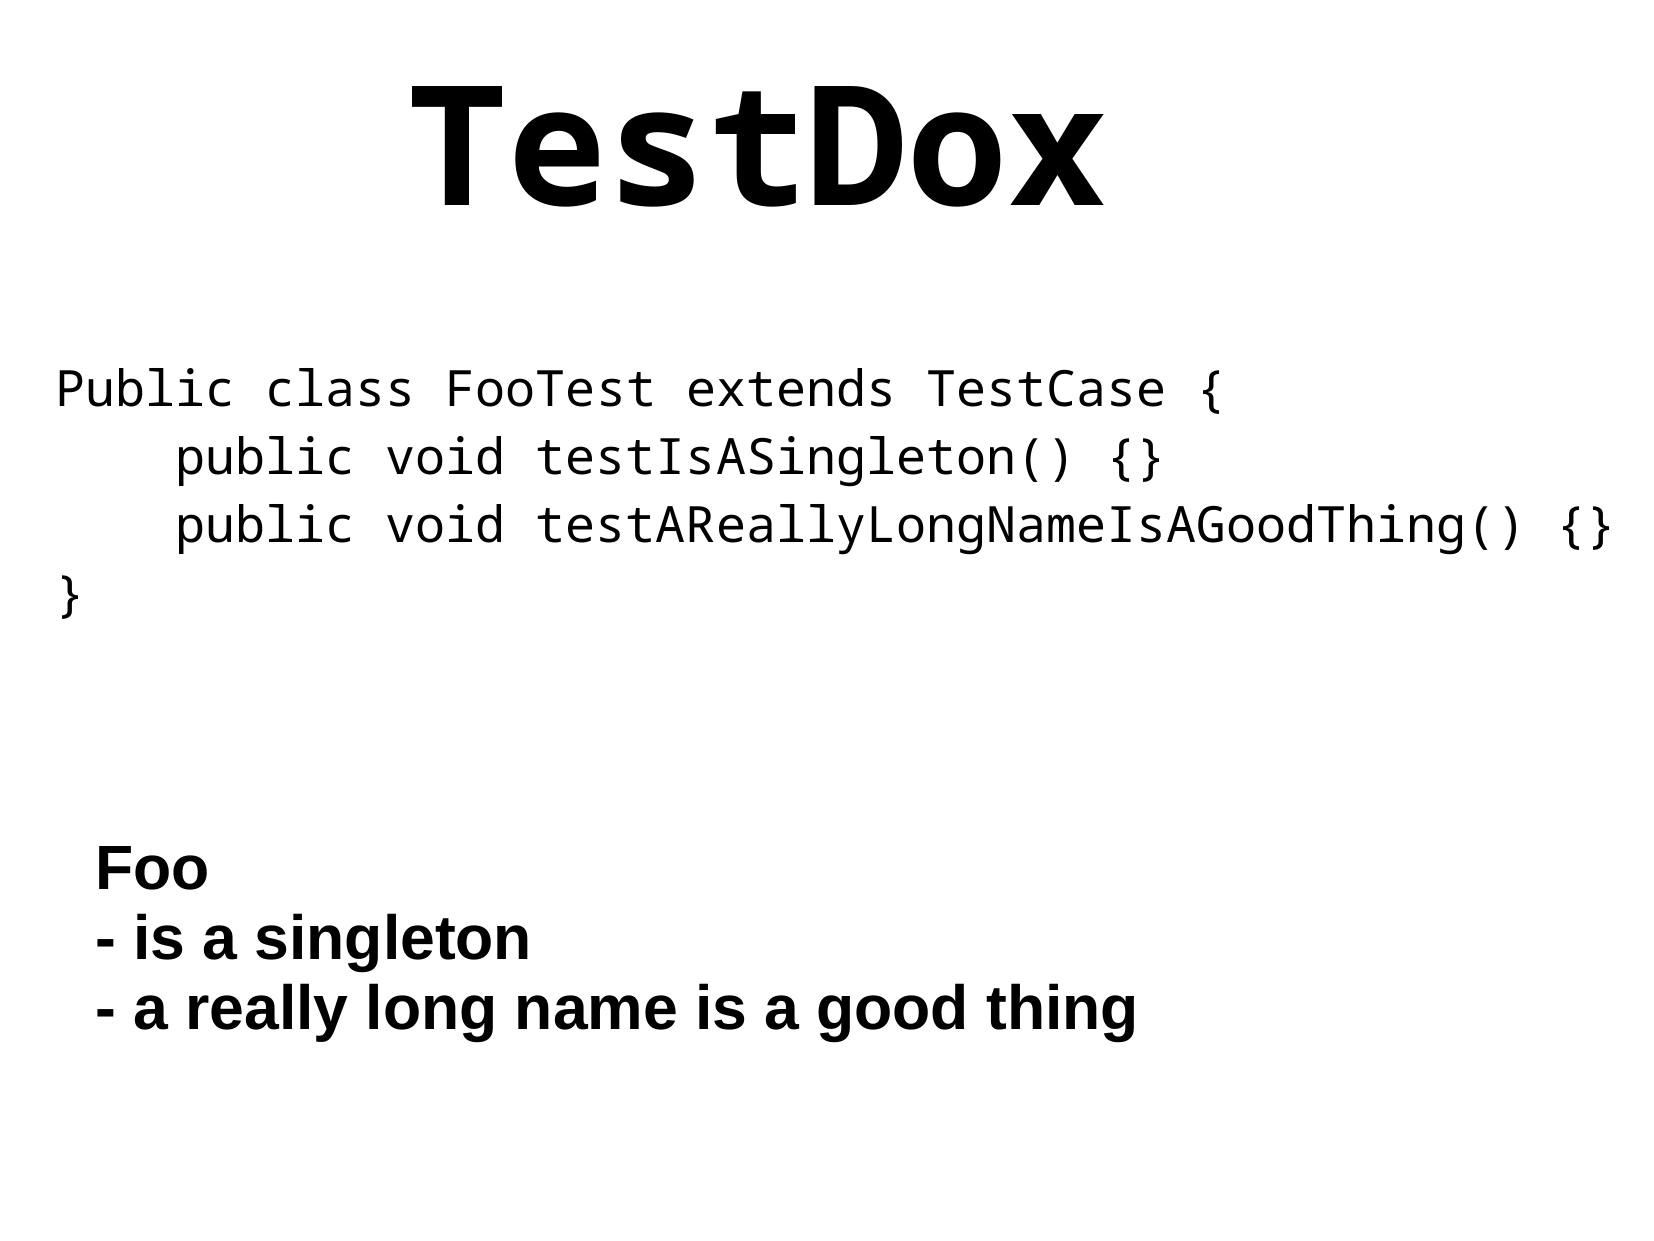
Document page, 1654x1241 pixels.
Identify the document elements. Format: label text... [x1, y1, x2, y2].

text_box Foo - is a singleton - a really long name is a good thing [80, 825, 1169, 1051]
text_box TestDox [392, 20, 1256, 235]
text_box Public class FooTest extends TestCase { public void testIsASingleton() {} public void testAReallyLongNameIsAGoodThing() {} } [40, 345, 1654, 593]
